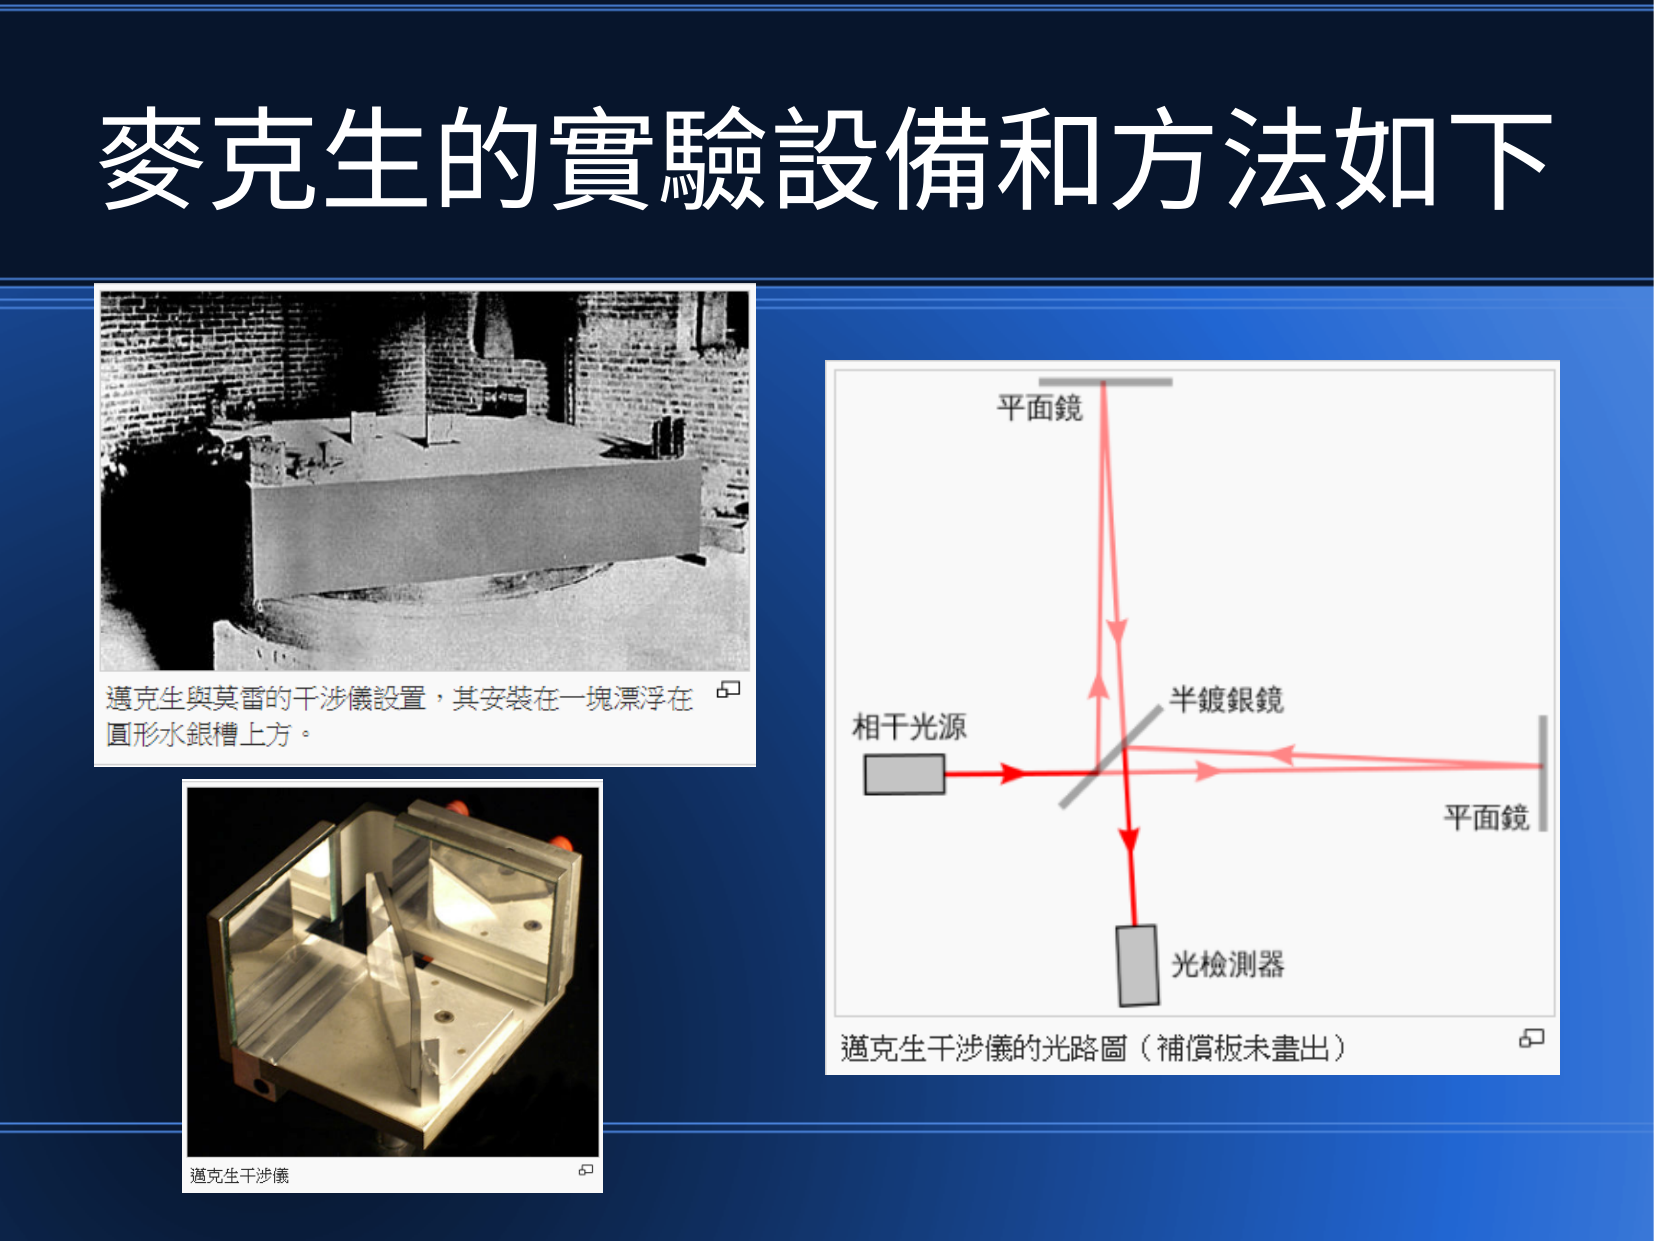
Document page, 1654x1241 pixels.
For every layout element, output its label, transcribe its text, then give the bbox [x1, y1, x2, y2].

picture [0, 0, 1654, 1241]
title 麥克生的實驗設備和方法如下 [82, 49, 1571, 257]
